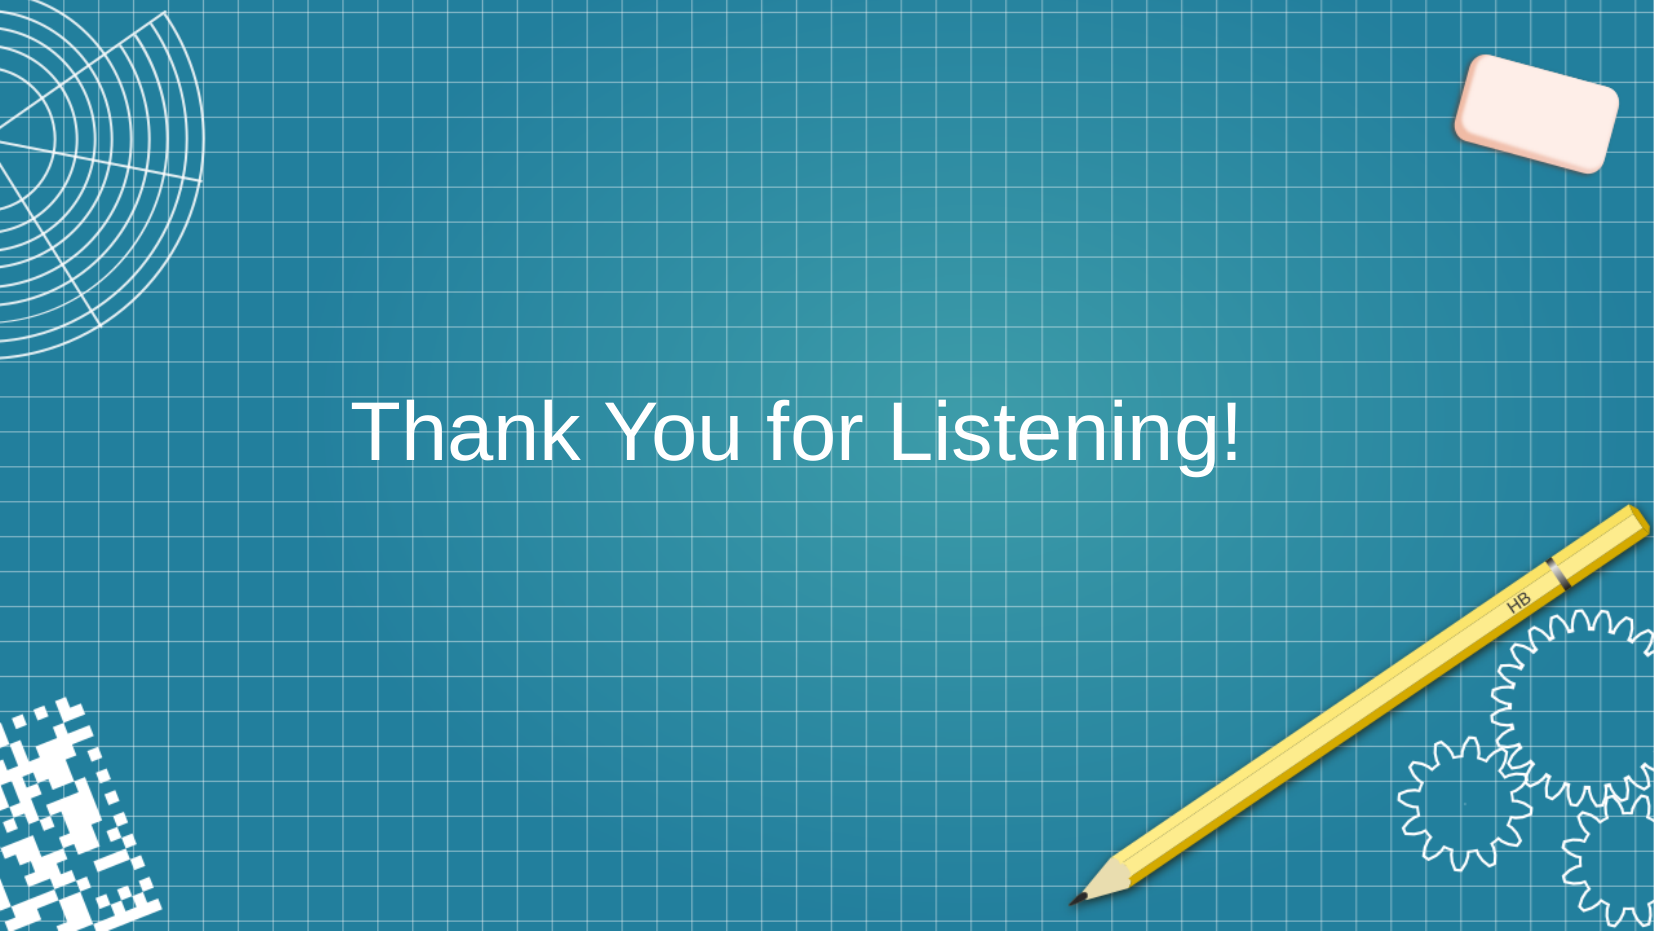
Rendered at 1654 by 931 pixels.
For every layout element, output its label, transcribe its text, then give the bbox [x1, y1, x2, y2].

title Thank You for Listening! [206, 354, 1388, 510]
picture [0, 0, 1654, 931]
